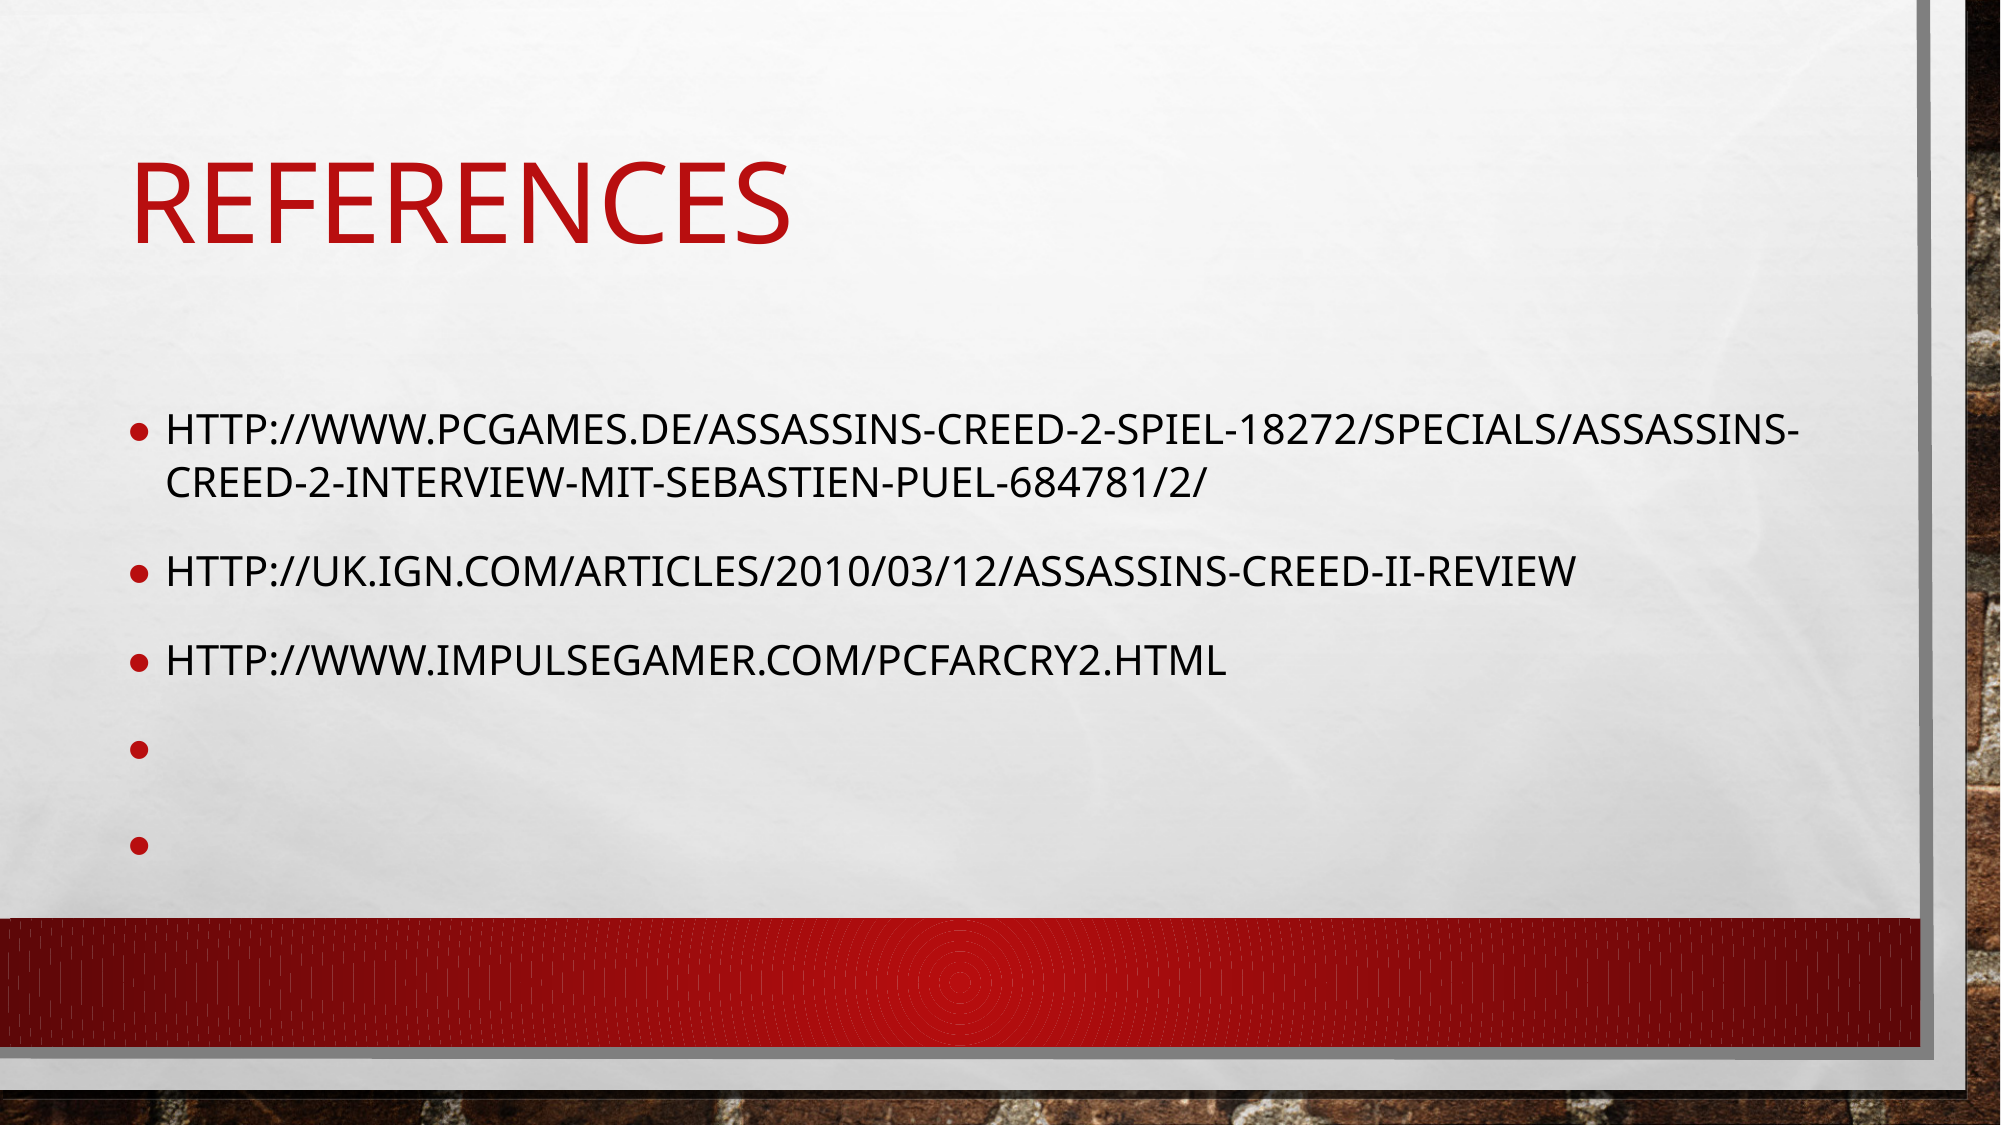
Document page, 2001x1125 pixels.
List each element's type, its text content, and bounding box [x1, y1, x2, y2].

list http://www.pcgames.de/Assassins-Creed-2-Spiel-18272/Specials/Assassins-Creed-2-Interview-mit-Sebastien-Puel-684781/2/ http://uk.ign.com/articles/2010/03/12/assassins-creed-ii-review http://www.impulsegamer.com/pcfarcry2.html [112, 338, 1818, 882]
title References [112, 112, 1819, 302]
